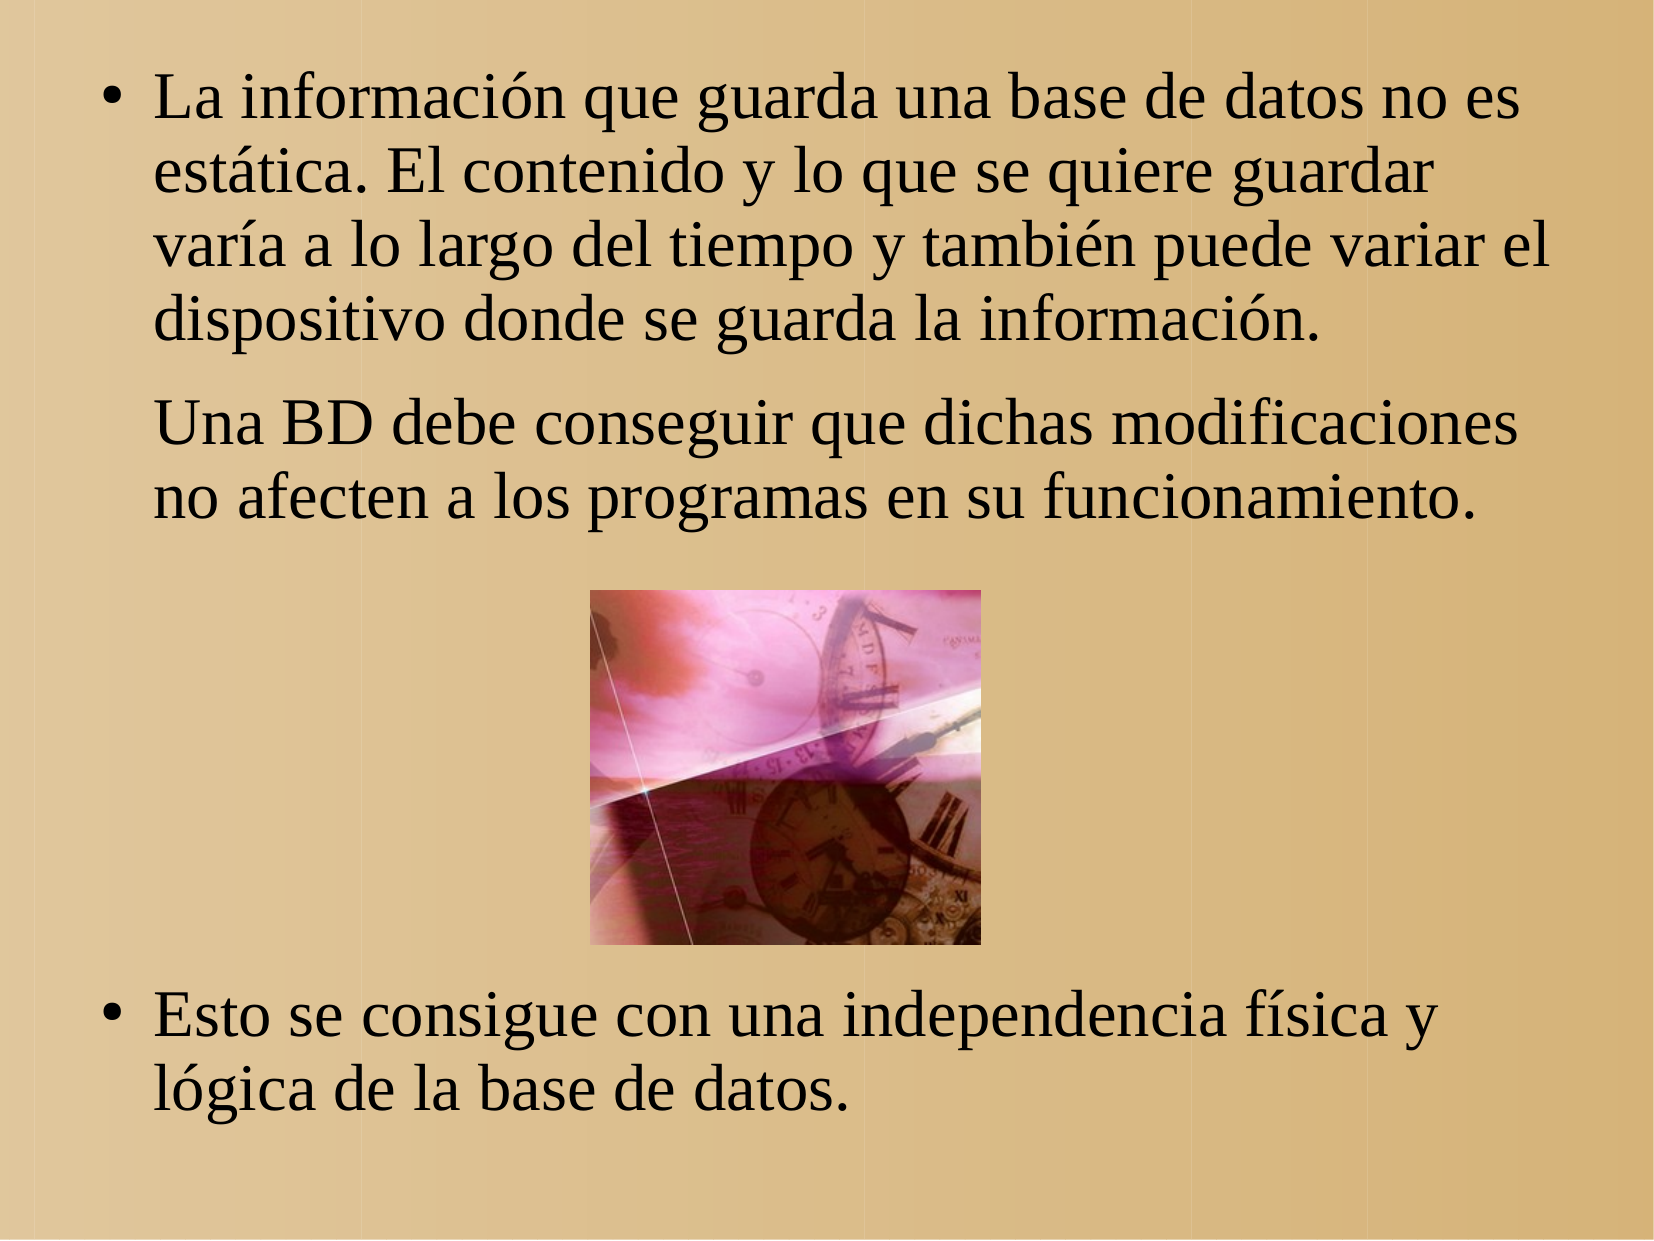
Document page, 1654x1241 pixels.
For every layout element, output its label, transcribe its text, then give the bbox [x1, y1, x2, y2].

list La información que guarda una base de datos no es estática. El contenido y lo que se quiere guardar varía a lo largo del tiempo y también puede variar el dispositivo donde se guarda la información. Una BD debe conseguir que dichas modificaciones no afecten a los programas en su funcionamiento. Esto se consigue con una independencia física y lógica de la base de datos. [82, 59, 1571, 1170]
picture [590, 590, 981, 945]
